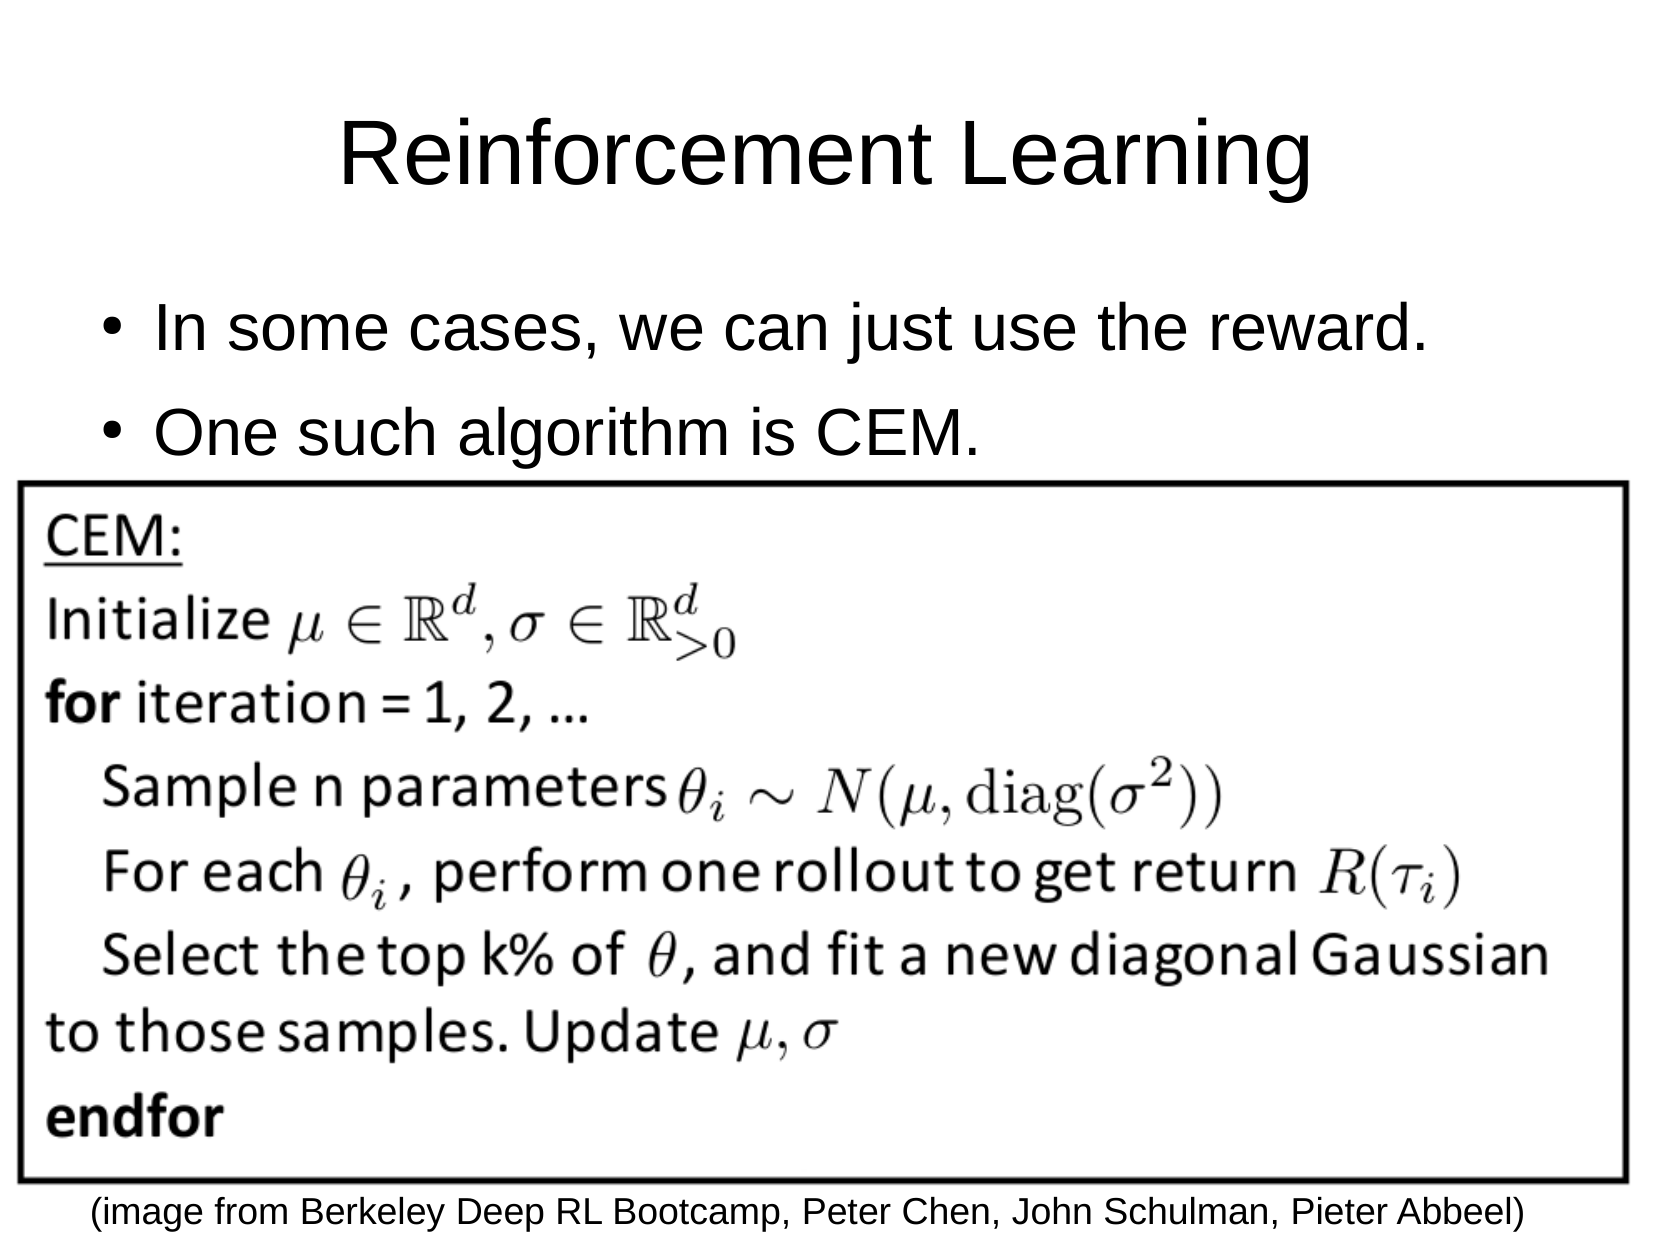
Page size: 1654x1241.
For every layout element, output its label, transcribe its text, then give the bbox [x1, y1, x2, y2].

title Reinforcement Learning [82, 49, 1571, 257]
list In some cases, we can just use the reward. One such algorithm is CEM. [82, 290, 1571, 464]
picture [0, 464, 1654, 1207]
text_box (image from Berkeley Deep RL Bootcamp, Peter Chen, John Schulman, Pieter Abbeel) [75, 1183, 1561, 1241]
